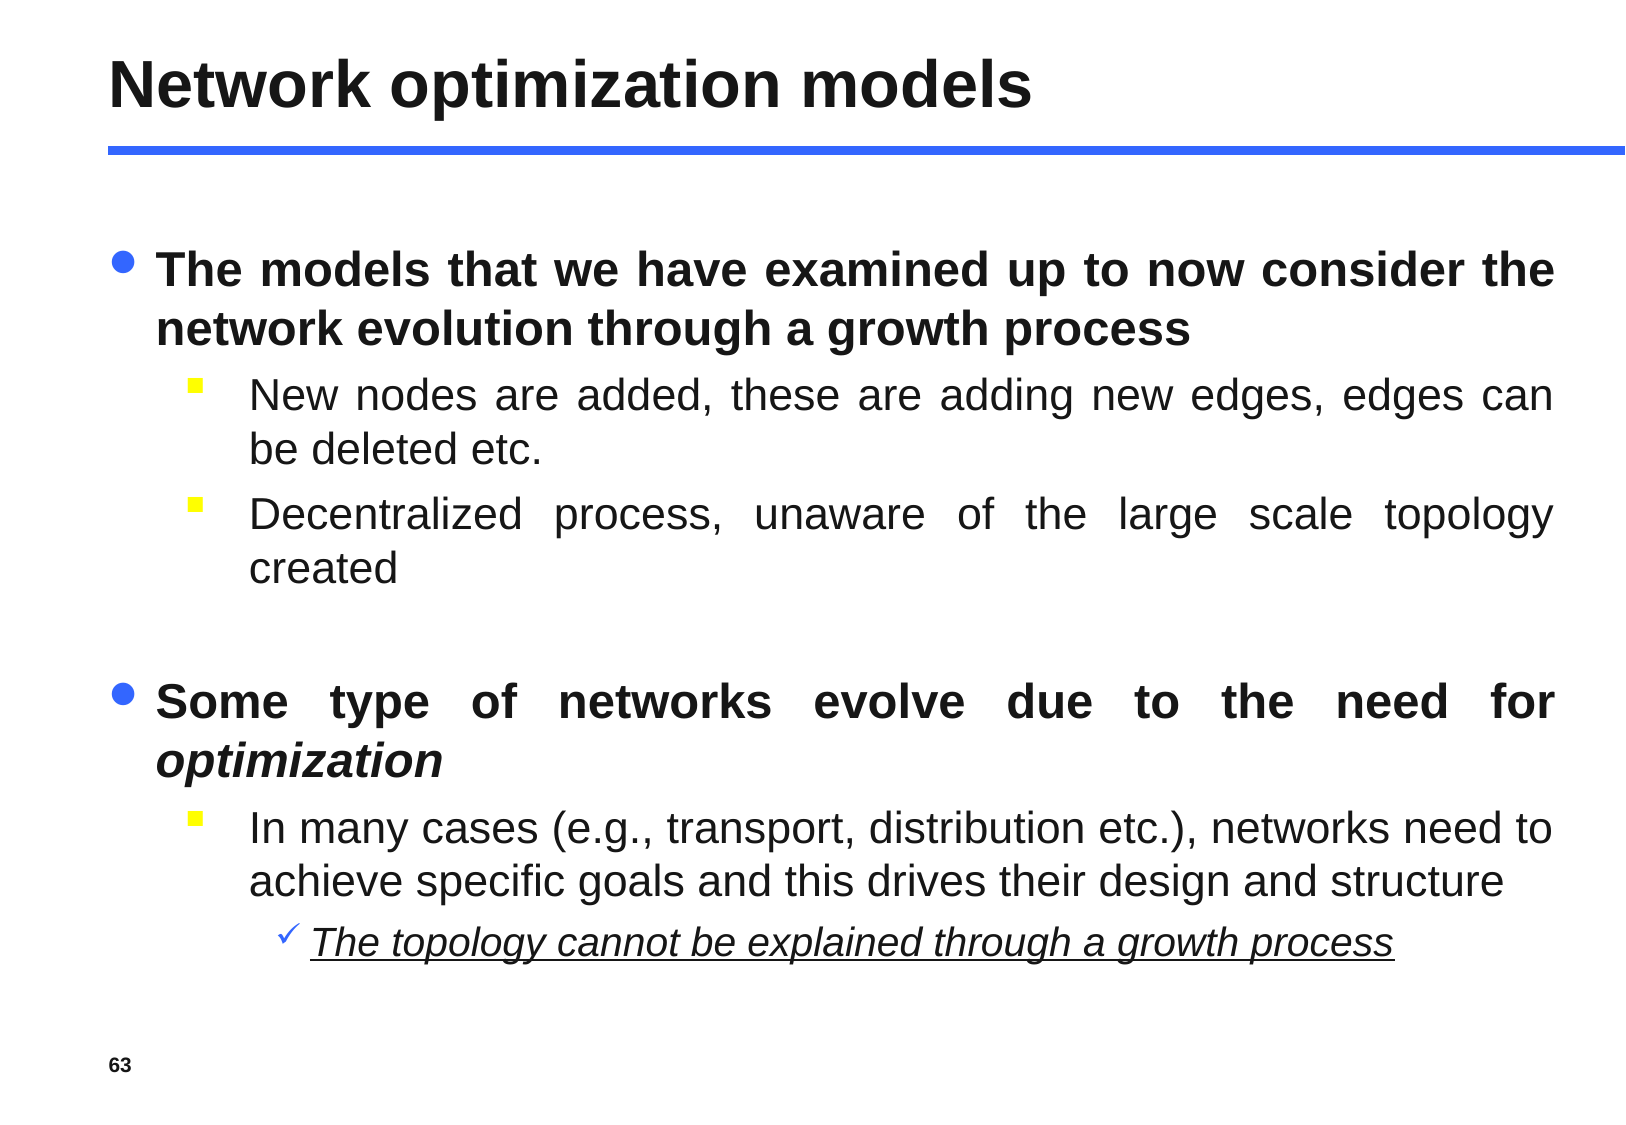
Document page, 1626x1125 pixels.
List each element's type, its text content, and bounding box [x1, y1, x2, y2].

text_box <number> [108, 1051, 188, 1077]
list The models that we have examined up to now consider the network evolution through a growth process New nodes are added, these are adding new edges, edges can be deleted etc. Decentralized process, unaware of the large scale topology created Some type of networks evolve due to the need for optimization In many cases (e.g., transport, distribution etc.), networks need to achieve specific goals and this drives their design and structure The topology cannot be explained through a growth process [108, 237, 1558, 975]
title Network optimization models [108, 30, 1558, 131]
